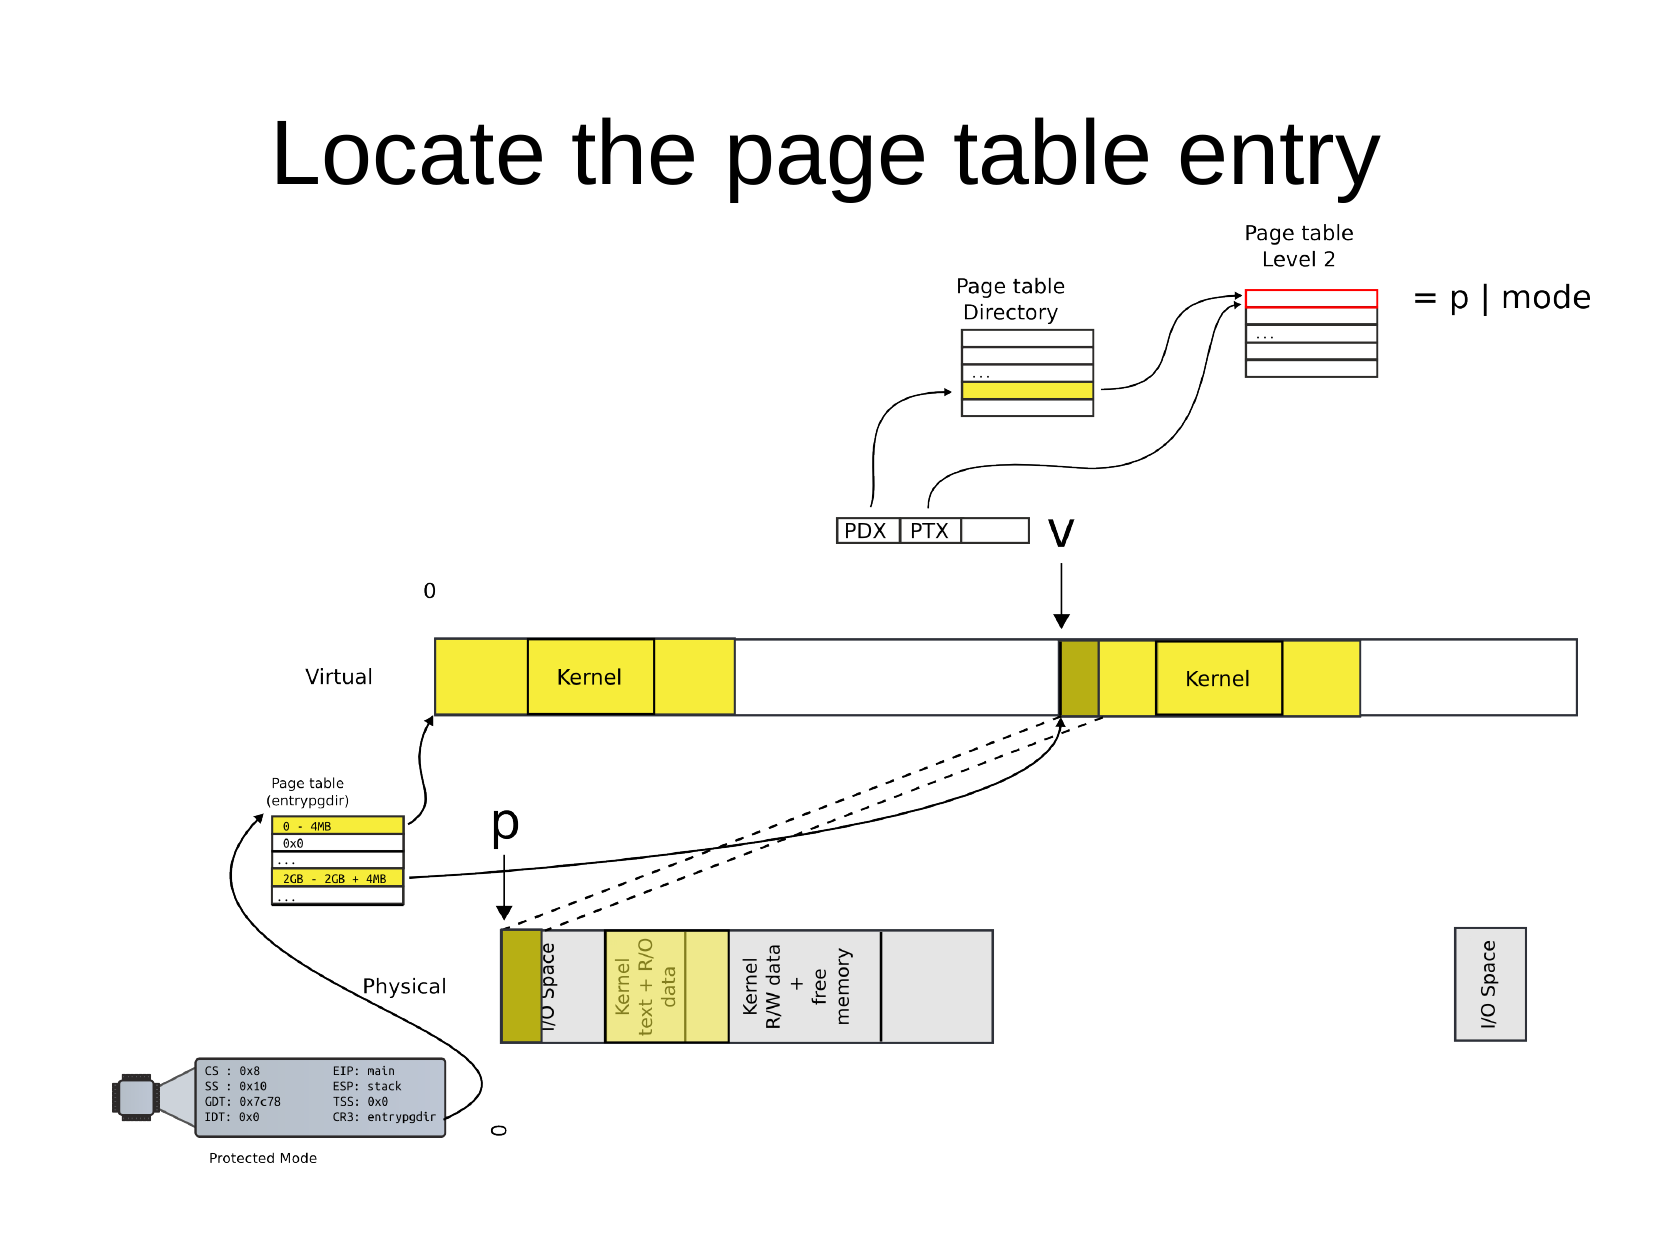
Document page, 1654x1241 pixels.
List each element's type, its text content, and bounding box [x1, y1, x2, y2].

title Locate the page table entry [82, 49, 1571, 257]
picture [112, 224, 1590, 1163]
